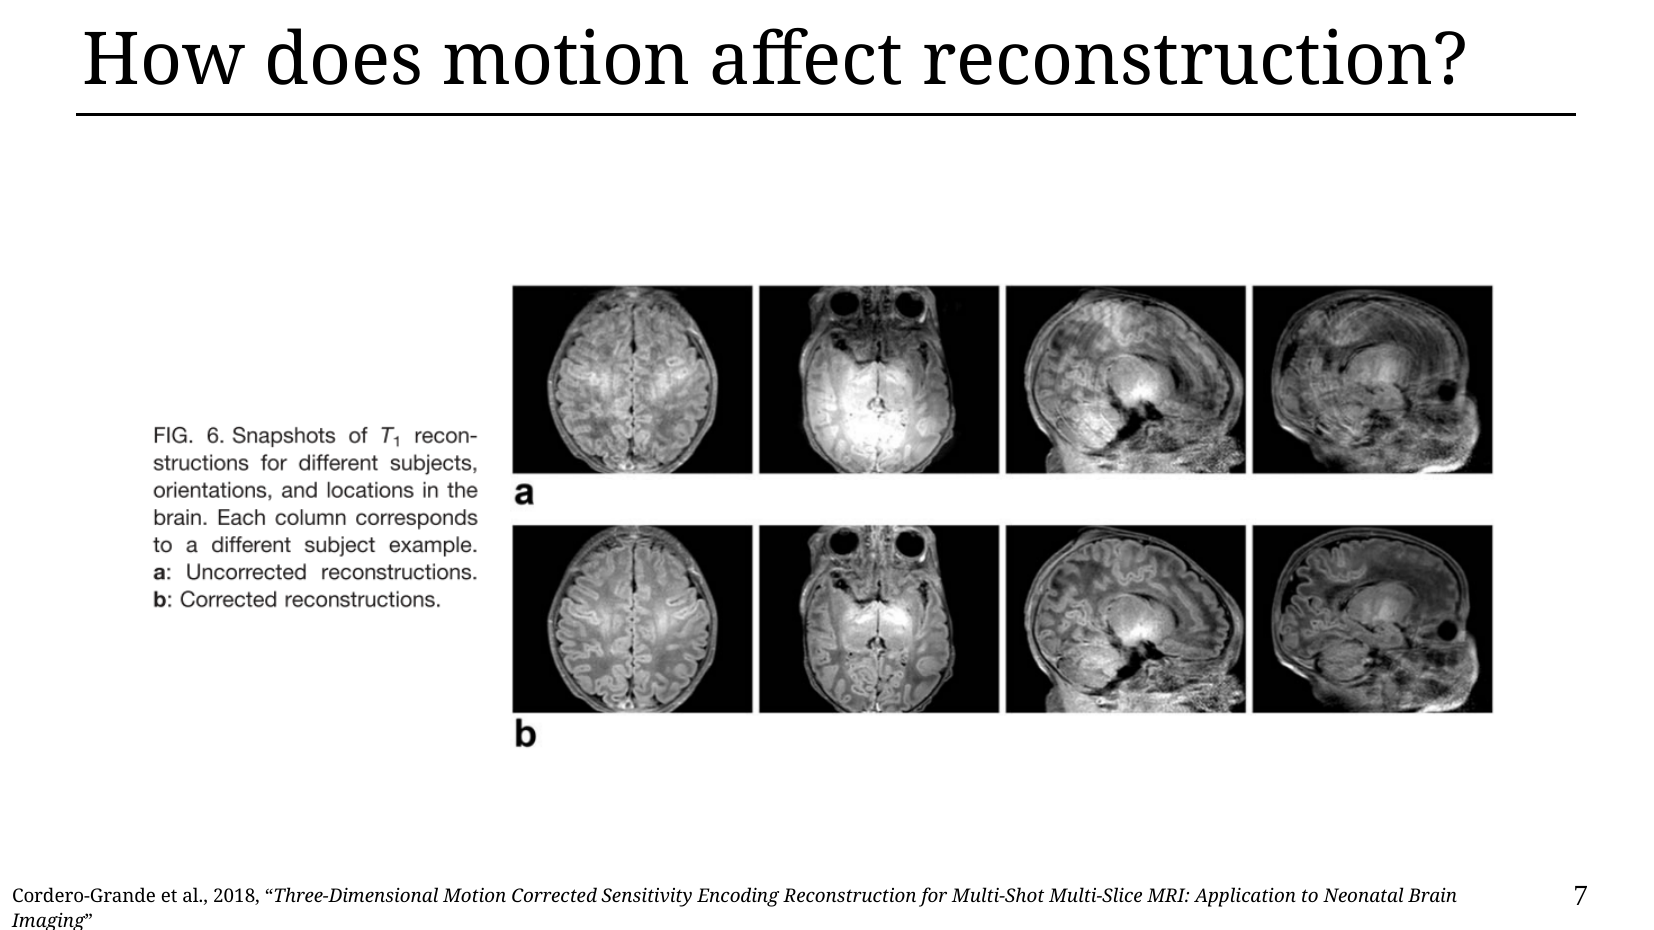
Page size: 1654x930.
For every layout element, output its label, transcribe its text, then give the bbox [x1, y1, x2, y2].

picture [138, 259, 1516, 764]
text_box Cordero-Grande et al., 2018, “Three-Dimensional Motion Corrected Sensitivity Encoding Reconstruction for Multi-Shot Multi-Slice MRI: Application to Neonatal Brain Imaging” [0, 874, 1528, 930]
title How does motion affect reconstruction? [82, 7, 1571, 106]
